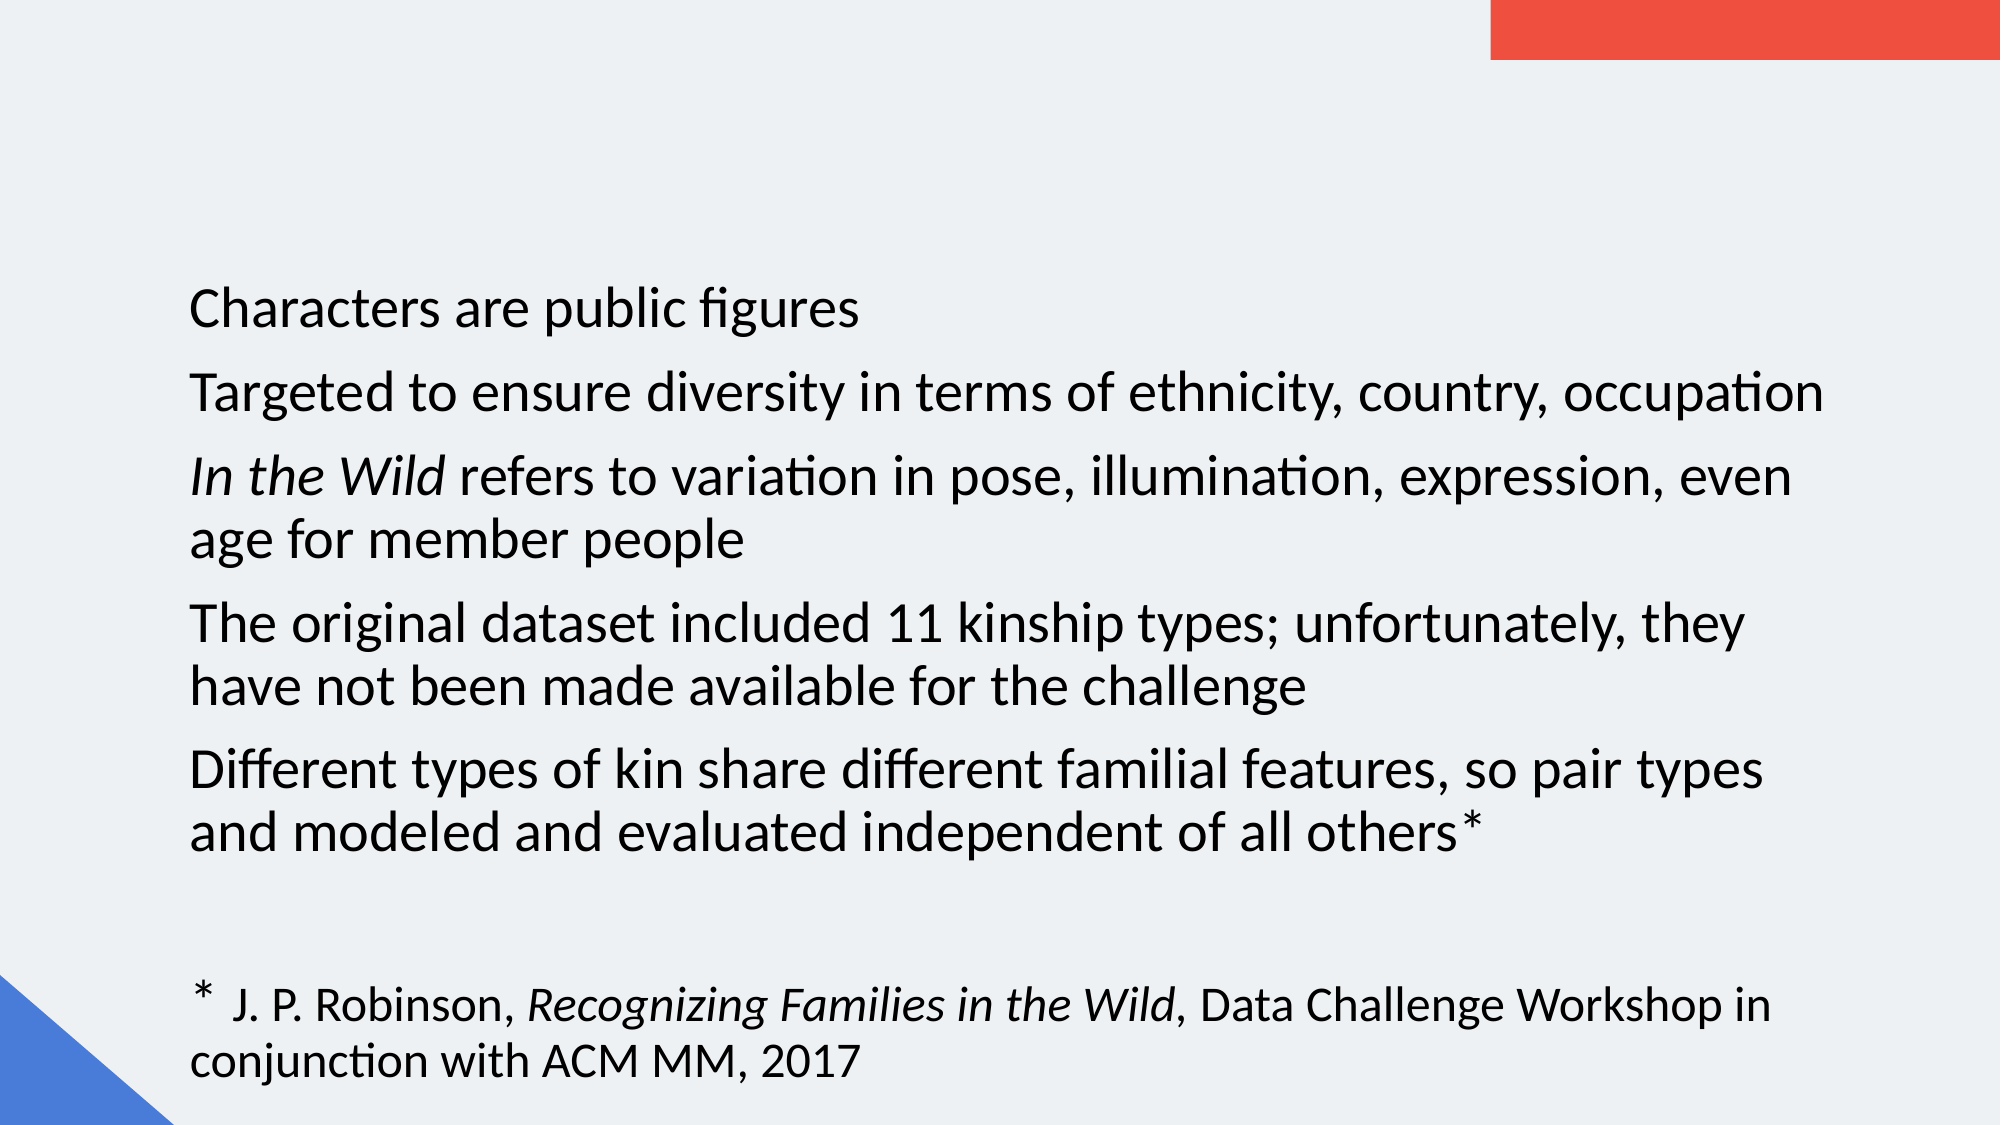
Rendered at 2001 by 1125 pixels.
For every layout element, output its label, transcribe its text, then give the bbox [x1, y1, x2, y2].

text_box [1490, 0, 2000, 60]
list Characters are public figures Targeted to ensure diversity in terms of ethnicity, country, occupation In the Wild refers to variation in pose, illumination, expression, even age for member people The original dataset included 11 kinship types; unfortunately, they have not been made available for the challenge Different types of kin share different familial features, so pair types and modeled and evaluated independent of all others* * J. P. Robinson, Recognizing Families in the Wild, Data Challenge Workshop in conjunction with ACM MM, 2017 [137, 270, 1863, 984]
text_box [0, 974, 174, 1125]
